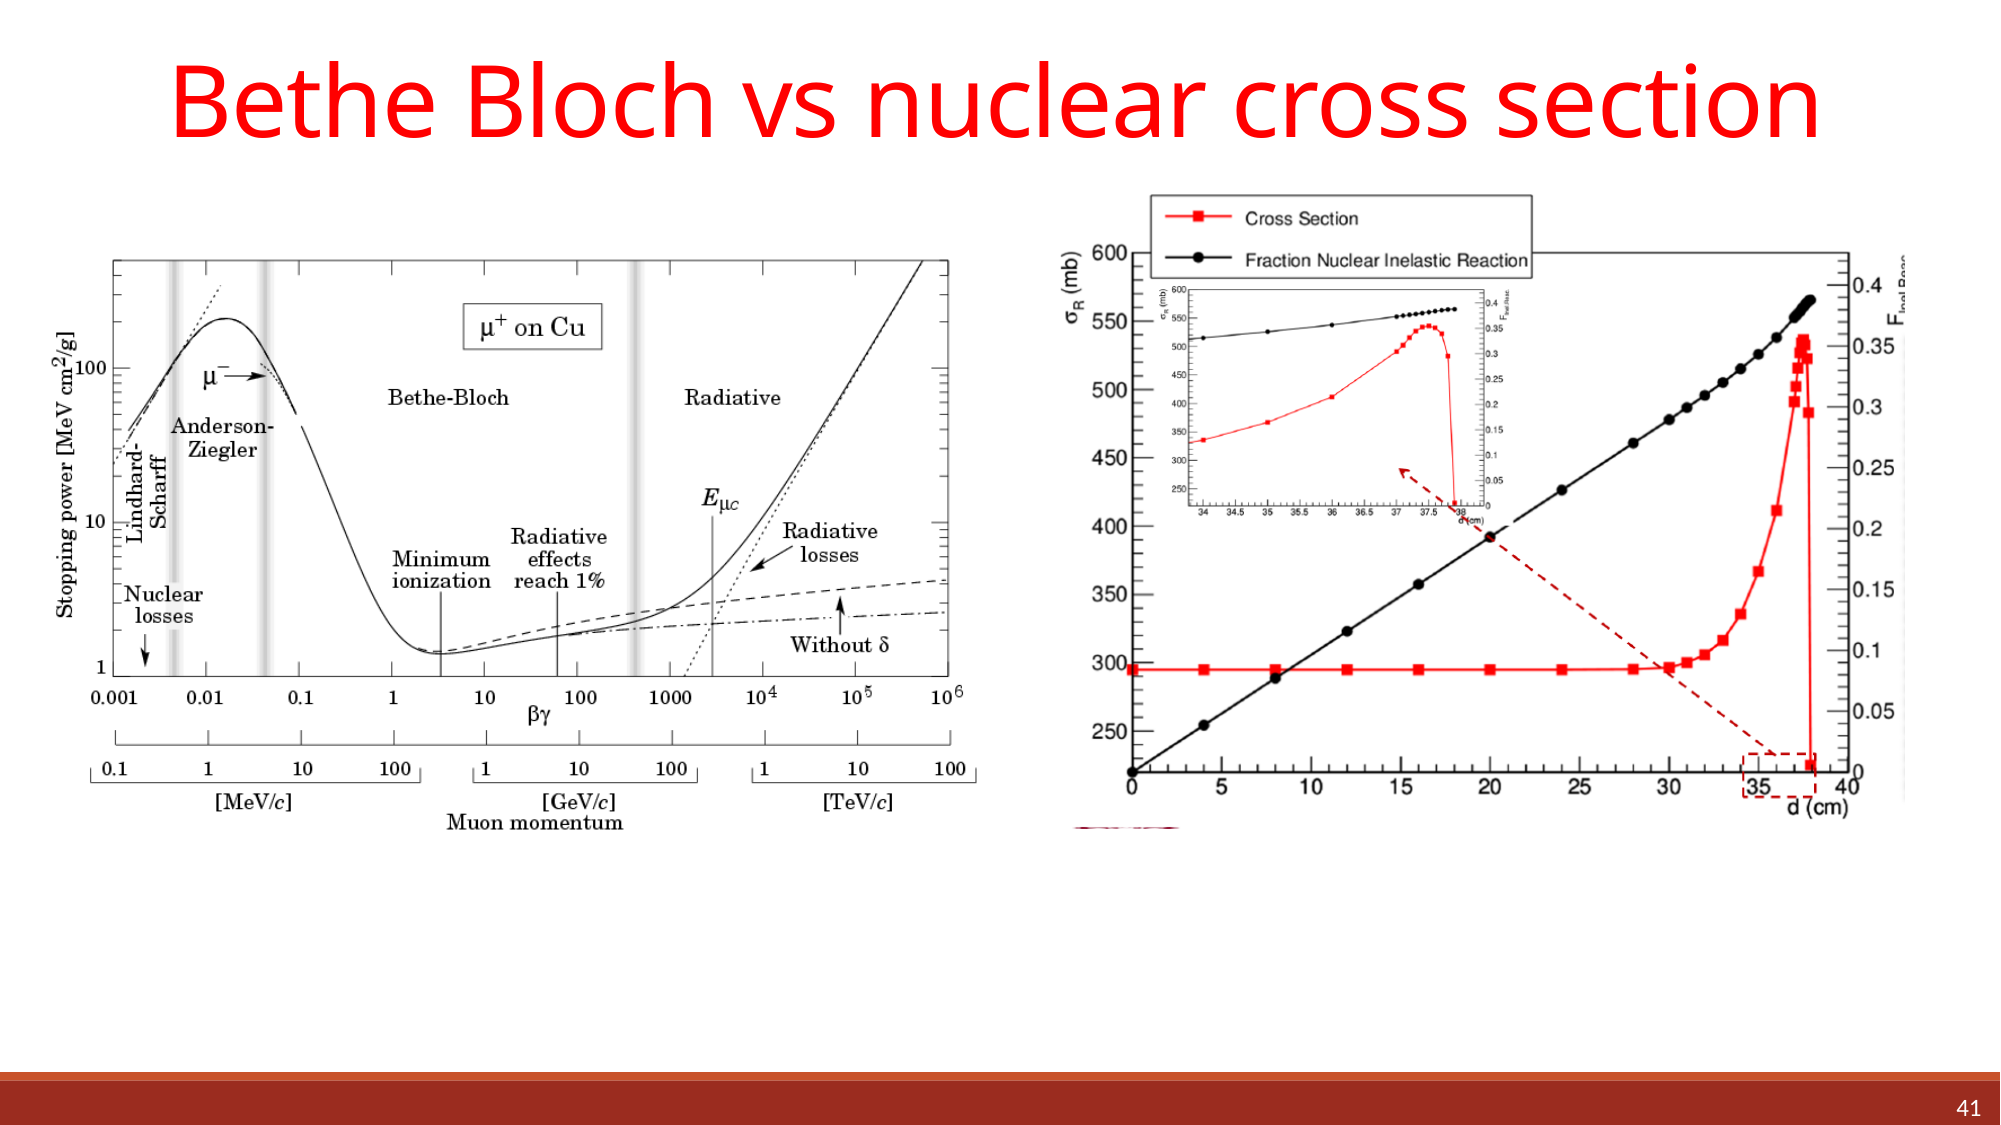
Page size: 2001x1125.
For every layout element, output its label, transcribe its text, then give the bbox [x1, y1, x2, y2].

text_box [0, 1072, 2000, 1125]
text_box <numero> [1949, 1095, 1988, 1122]
text_box Bethe Bloch vs nuclear cross section [0, 35, 2000, 338]
picture [1058, 189, 1905, 829]
picture [45, 249, 989, 842]
